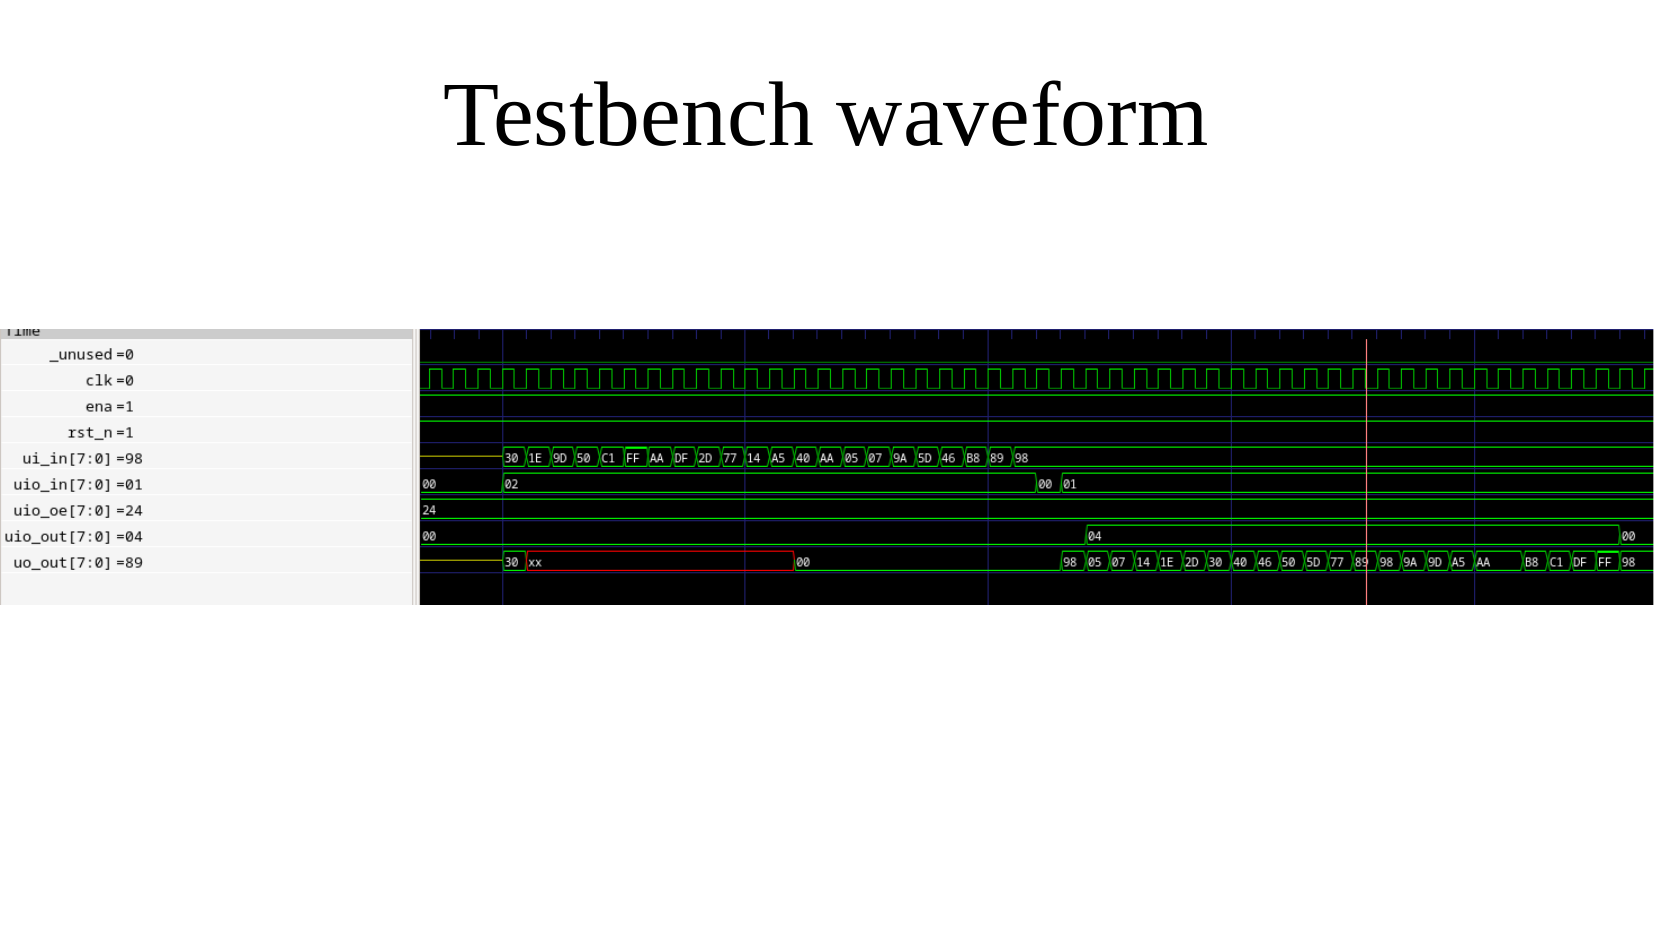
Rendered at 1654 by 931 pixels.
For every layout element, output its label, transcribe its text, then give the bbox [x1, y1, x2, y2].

picture [0, 329, 1654, 605]
title Testbench waveform [82, 37, 1571, 193]
